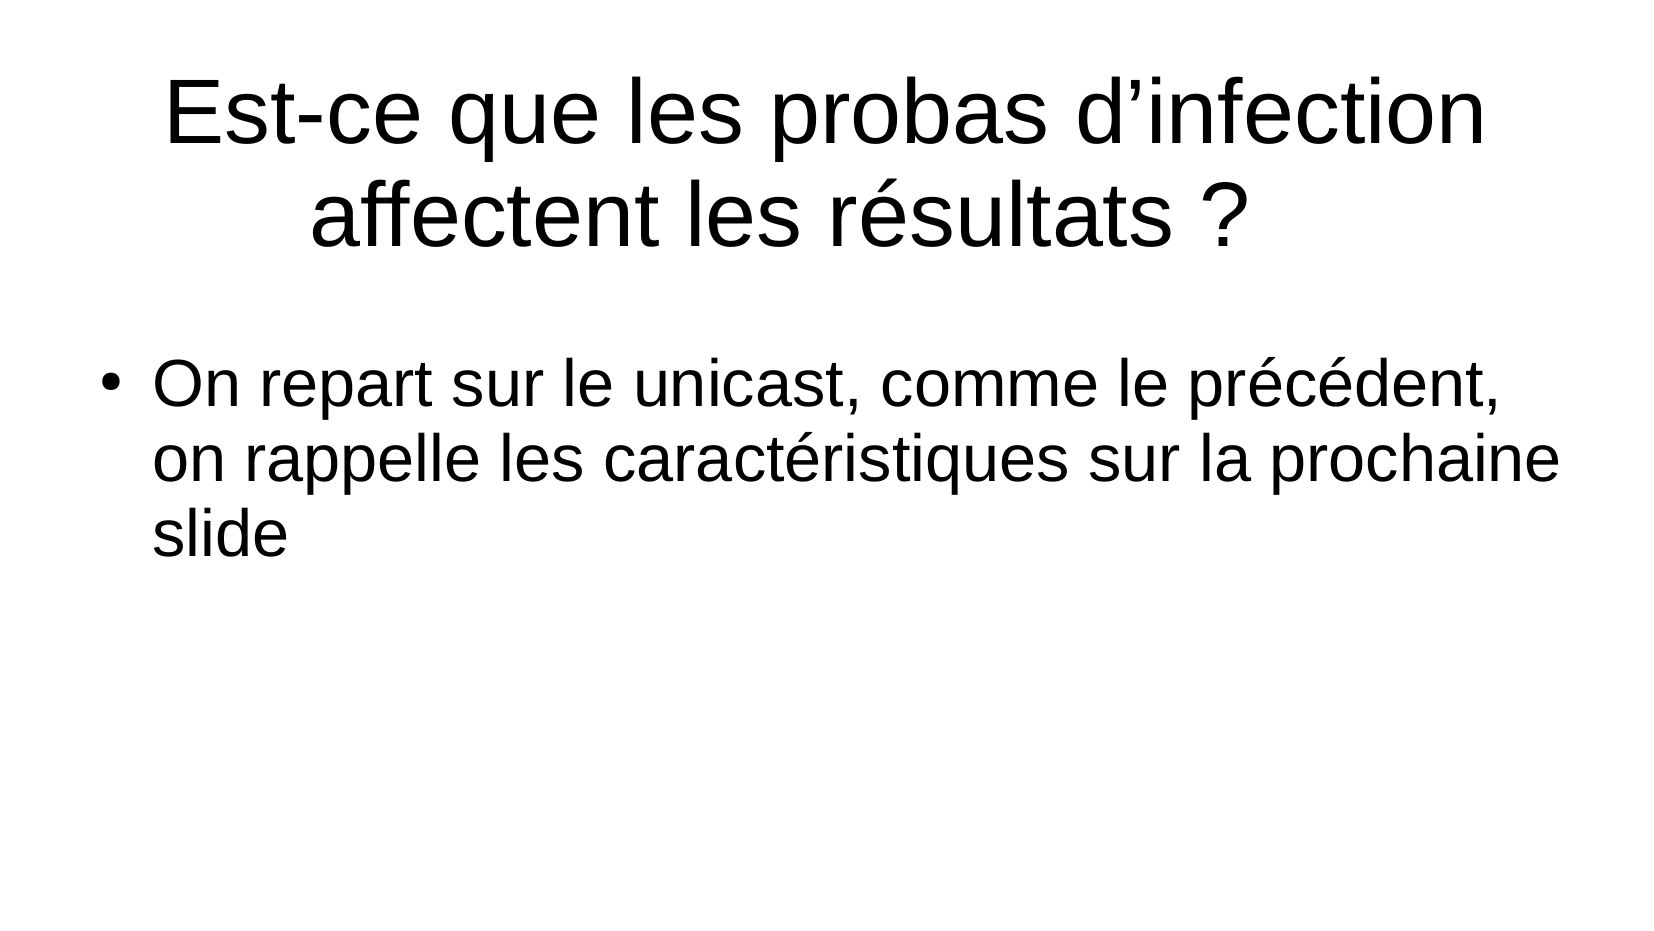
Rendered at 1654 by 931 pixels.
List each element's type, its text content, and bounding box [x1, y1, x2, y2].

title Est-ce que les probas d’infection affectent les résultats ? [82, 60, 1571, 266]
list On repart sur le unicast, comme le précédent, on rappelle les caractéristiques sur la prochaine slide [81, 346, 1570, 886]
